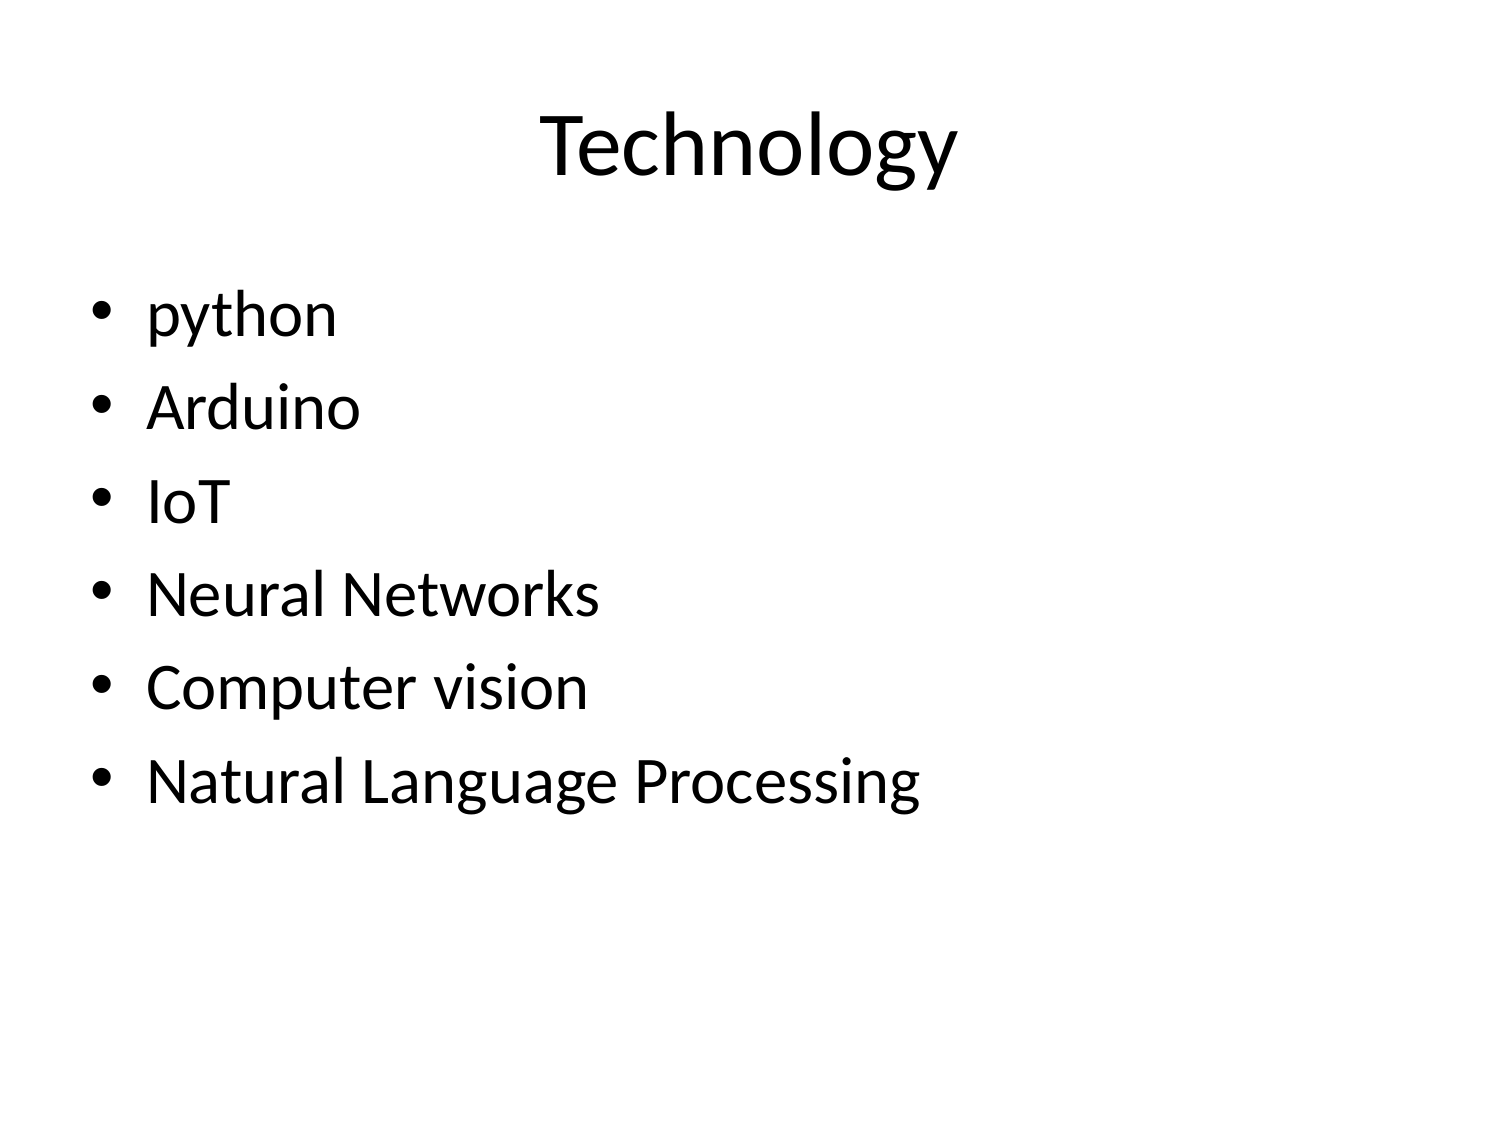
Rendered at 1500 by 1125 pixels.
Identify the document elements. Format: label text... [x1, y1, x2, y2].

text_box Technology [74, 45, 1425, 233]
text_box python Arduino IoT Neural Networks Computer vision Natural Language Processing [74, 262, 1425, 1005]
